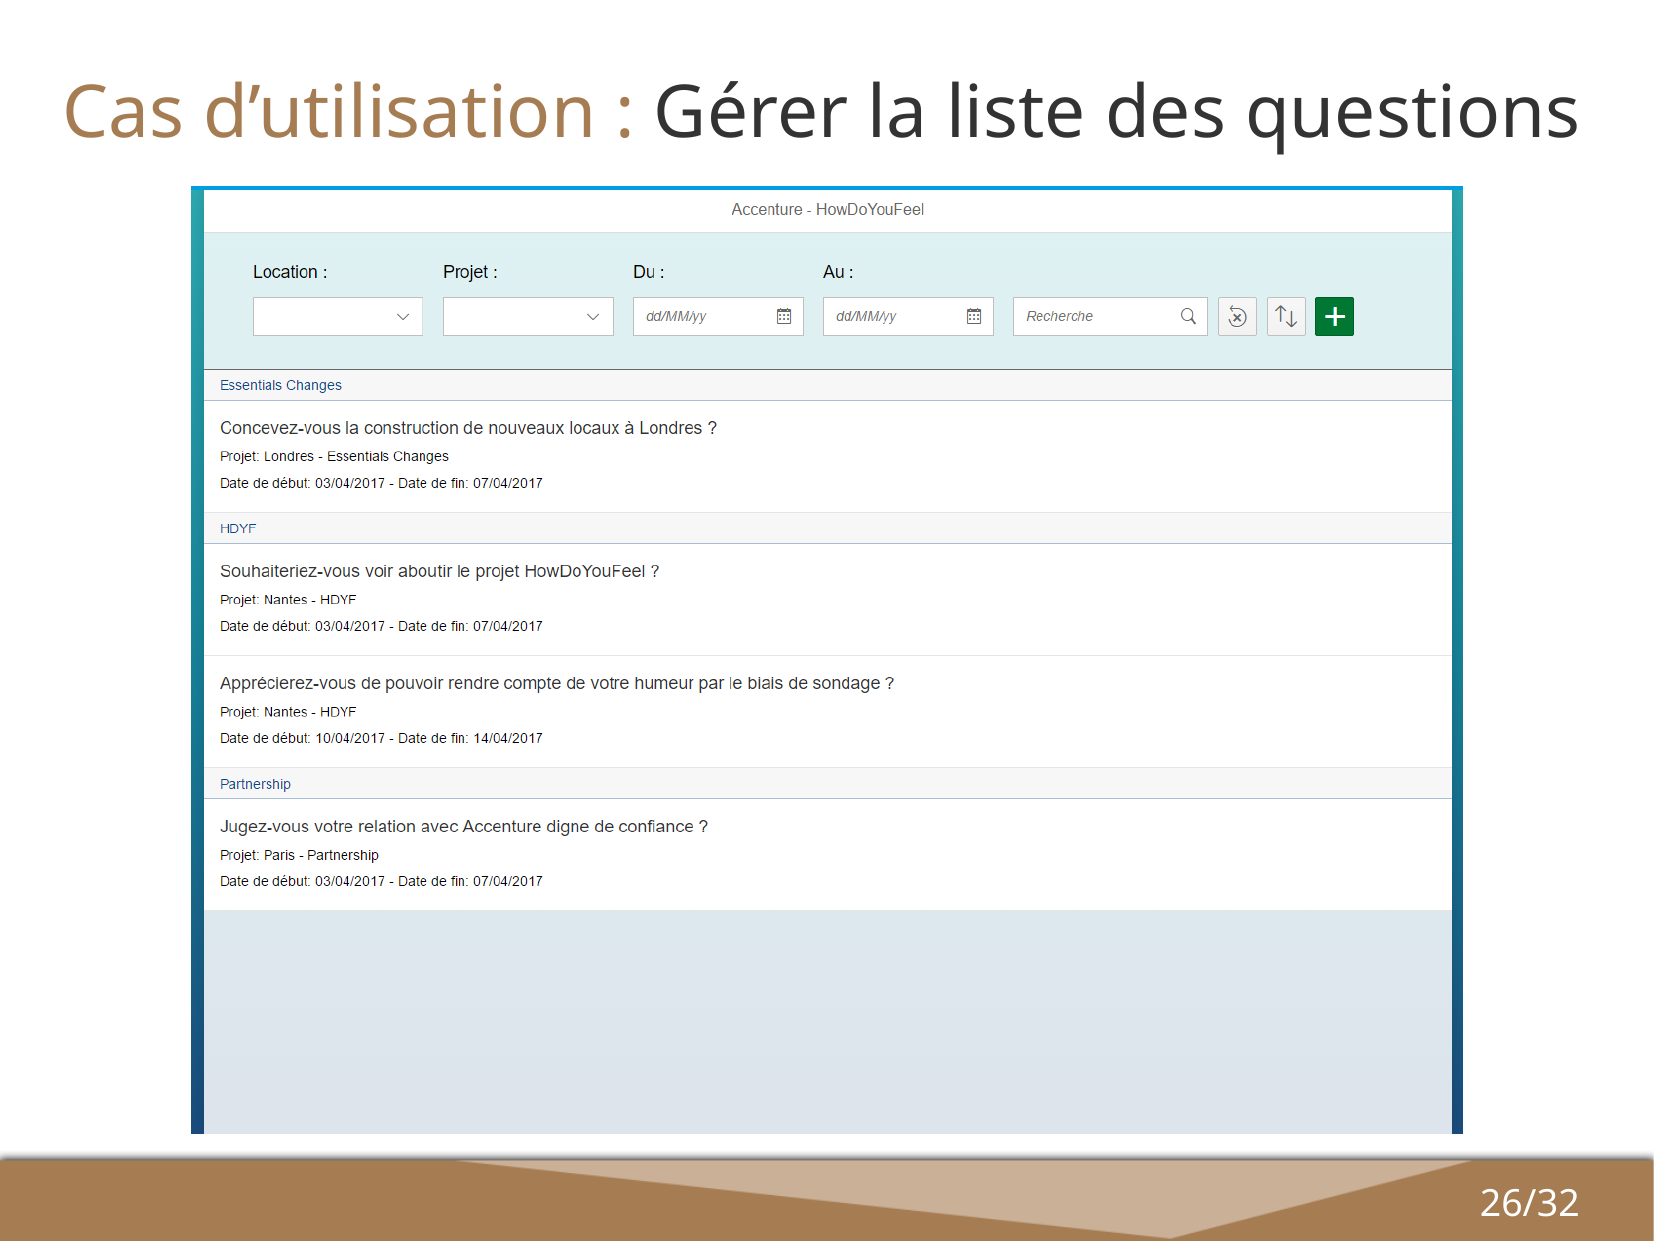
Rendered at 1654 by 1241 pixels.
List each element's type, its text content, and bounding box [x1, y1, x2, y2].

picture [0, 0, 1654, 1241]
text_box <numéro>/32 [1479, 1169, 1654, 1233]
text_box Cas d’utilisation : Gérer la liste des questions [47, 59, 1347, 158]
